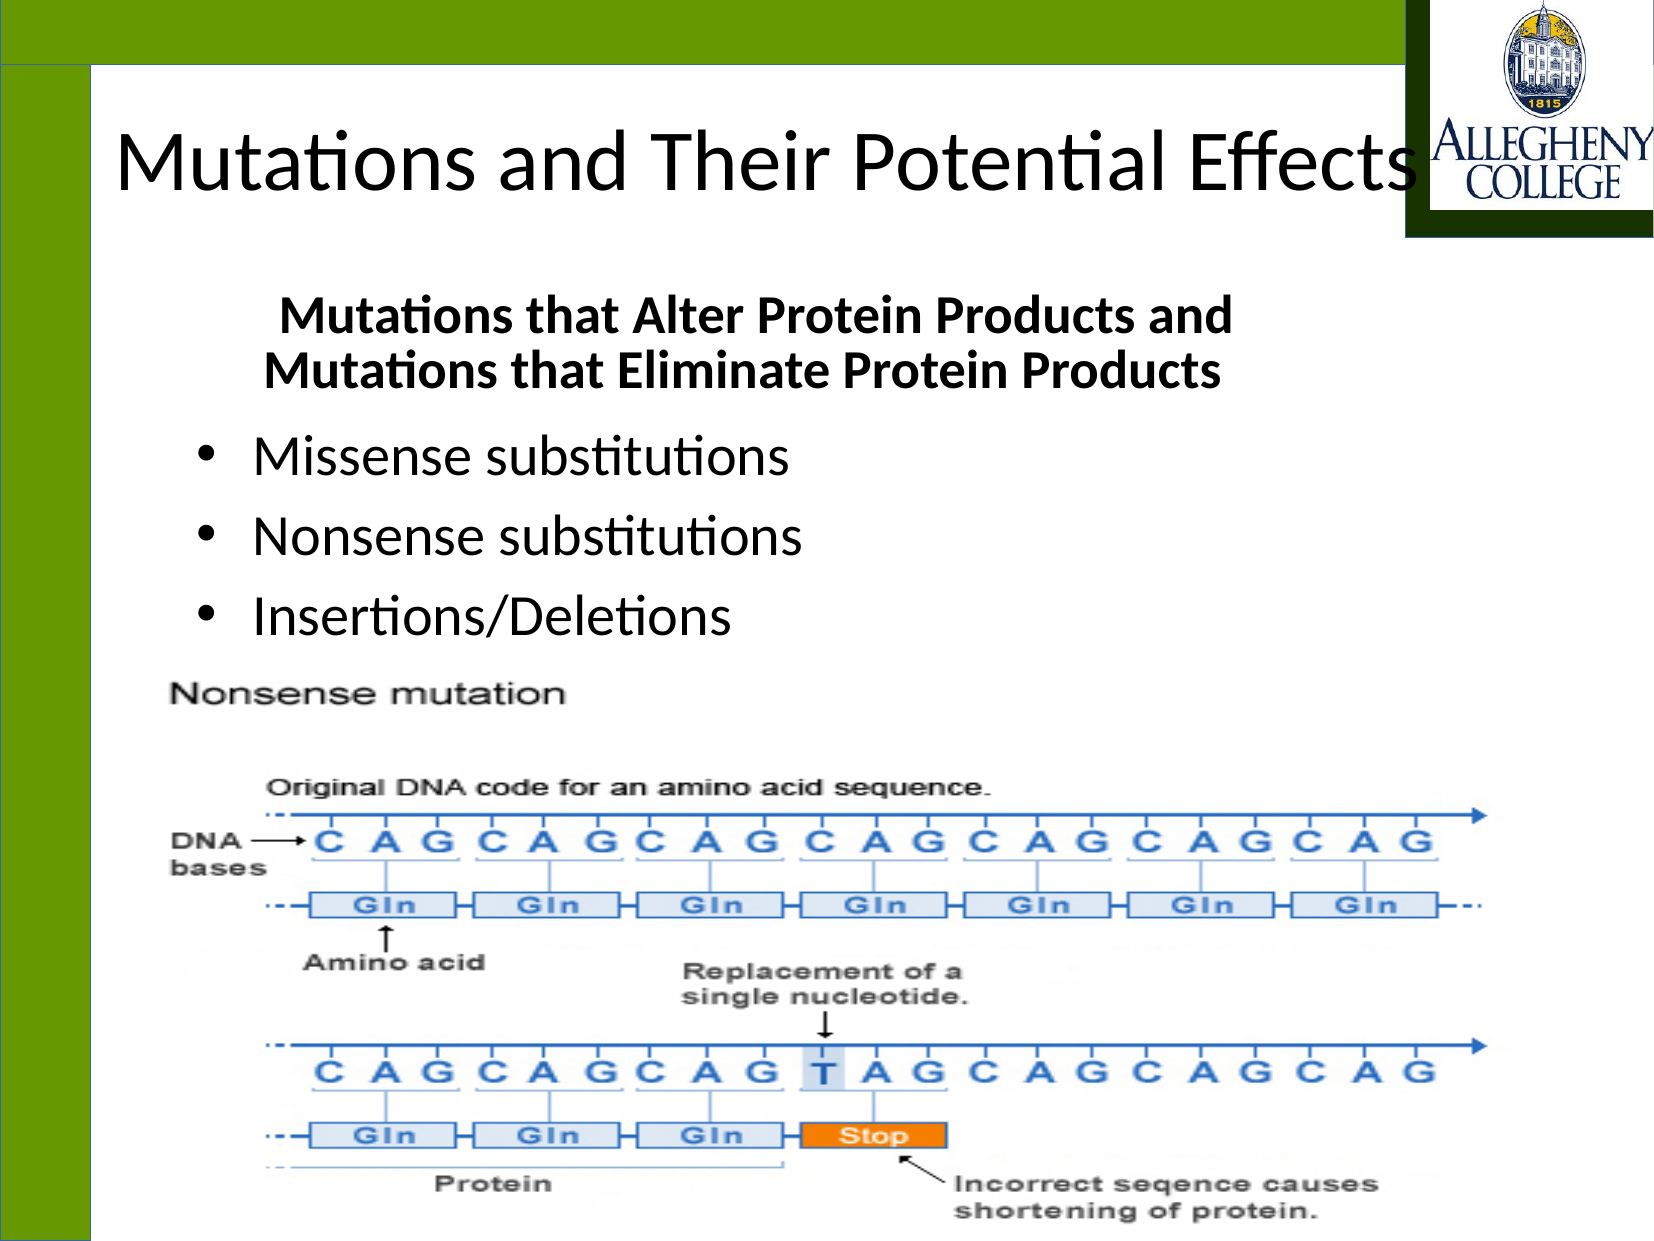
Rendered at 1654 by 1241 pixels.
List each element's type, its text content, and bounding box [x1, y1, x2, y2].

title Mutations and Their Potential Effects [92, 74, 1443, 263]
text_box [0, 0, 1430, 1241]
picture [1430, 0, 1654, 210]
list Mutations that Alter Protein Products and Mutations that Eliminate Protein Products [193, 240, 1321, 410]
list Missense substitutions Nonsense substitutions Insertions/Deletions [181, 409, 845, 667]
picture [134, 667, 1573, 1241]
text_box [1443, 210, 1654, 238]
